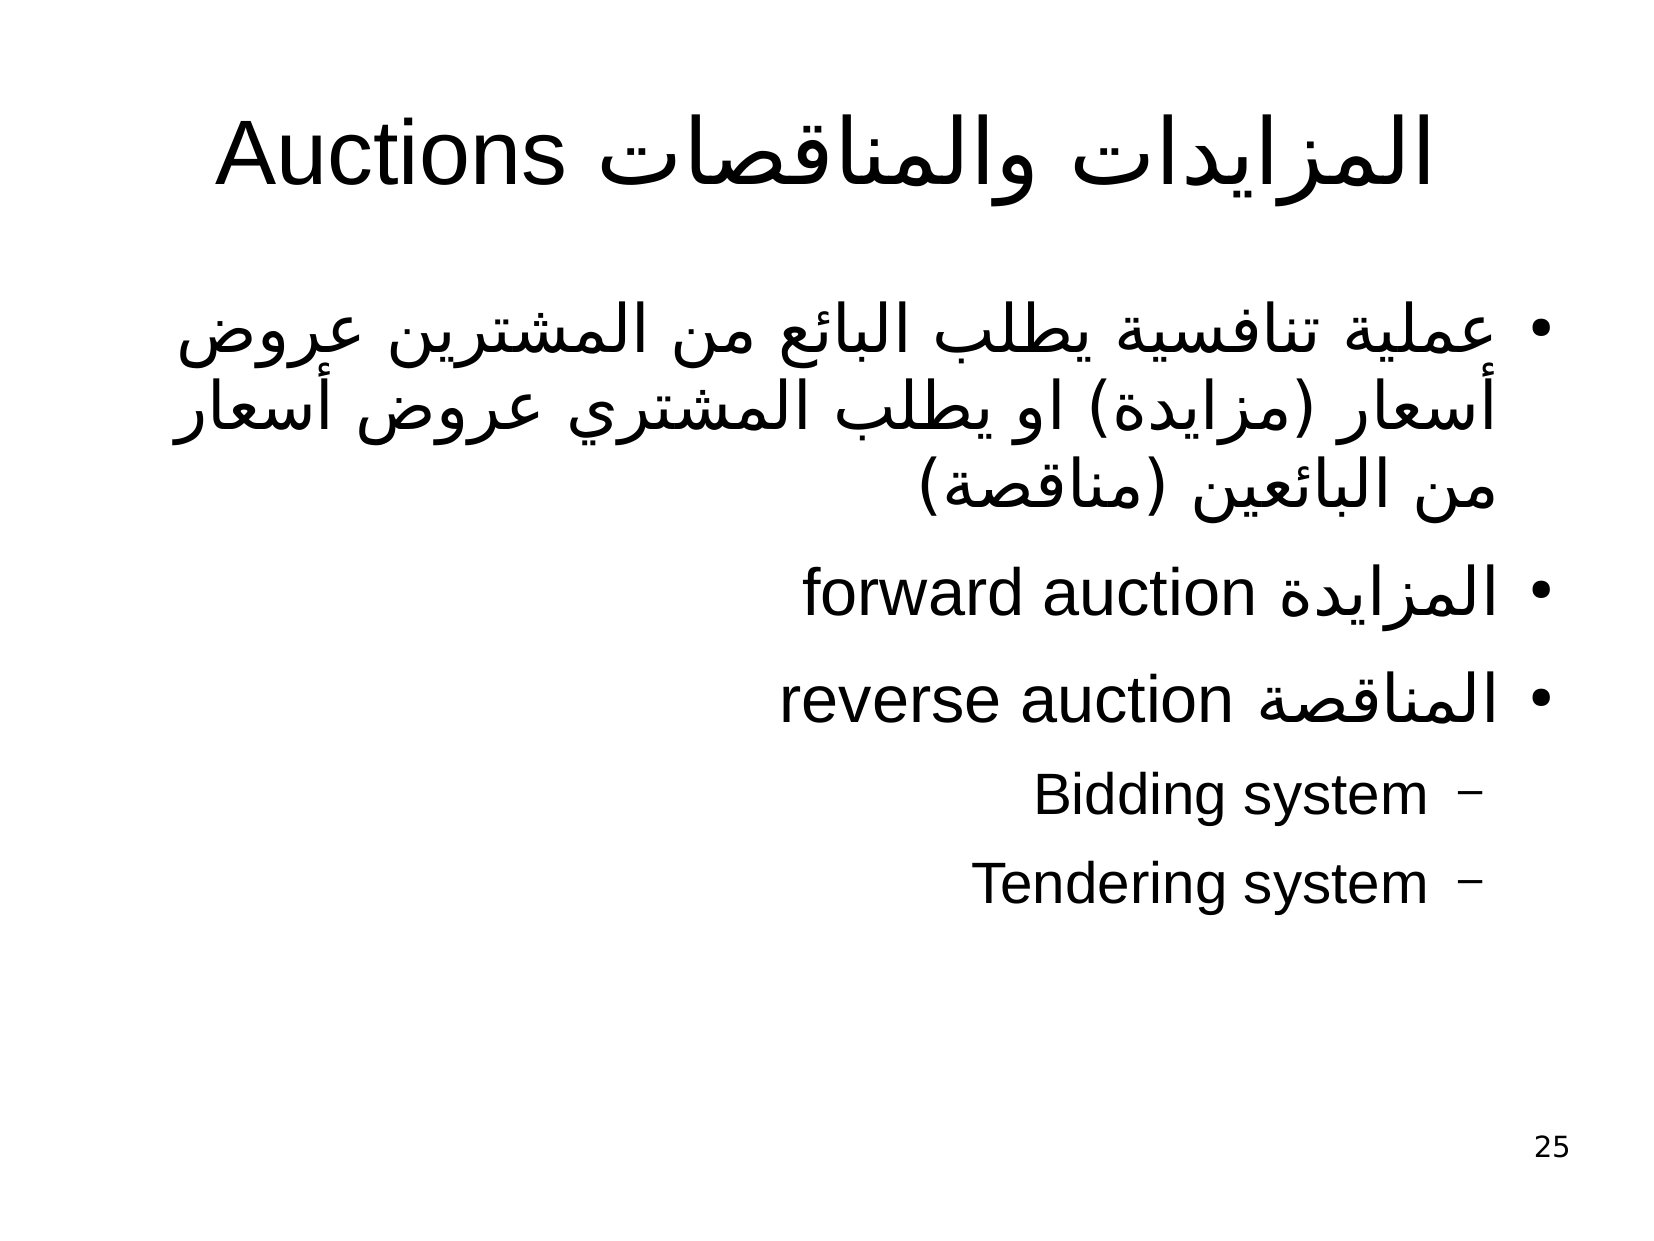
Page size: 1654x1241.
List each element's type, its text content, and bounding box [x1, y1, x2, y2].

list عملية تنافسية يطلب البائع من المشترين عروض أسعار (مزايدة) او يطلب المشتري عروض أسعار من البائعين (مناقصة) المزايدة forward auction المناقصة reverse auction Bidding system Tendering system [82, 290, 1571, 1010]
title المزايدات والمناقصات Auctions [82, 49, 1571, 257]
